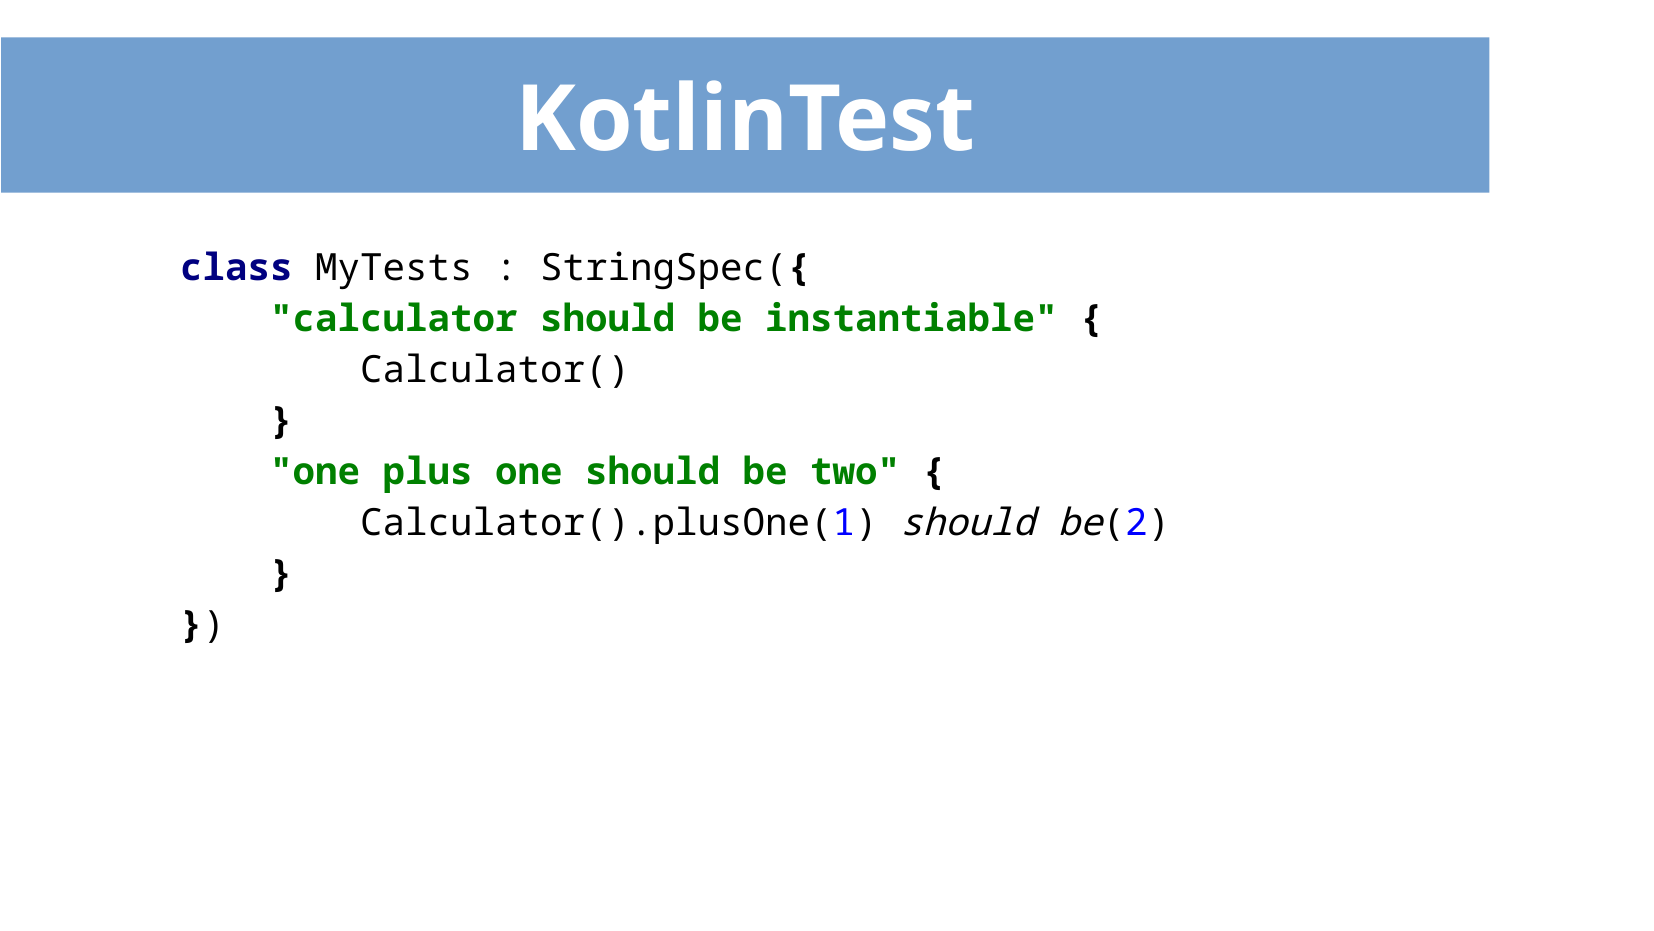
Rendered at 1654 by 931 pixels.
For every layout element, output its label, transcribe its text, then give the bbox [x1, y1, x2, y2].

title KotlinTest [1, 37, 1490, 193]
list class MyTests : StringSpec({ "calculator should be instantiable" { Calculator() } "one plus one should be two" { Calculator().plusOne(1) should be(2) } }) [180, 240, 1478, 781]
